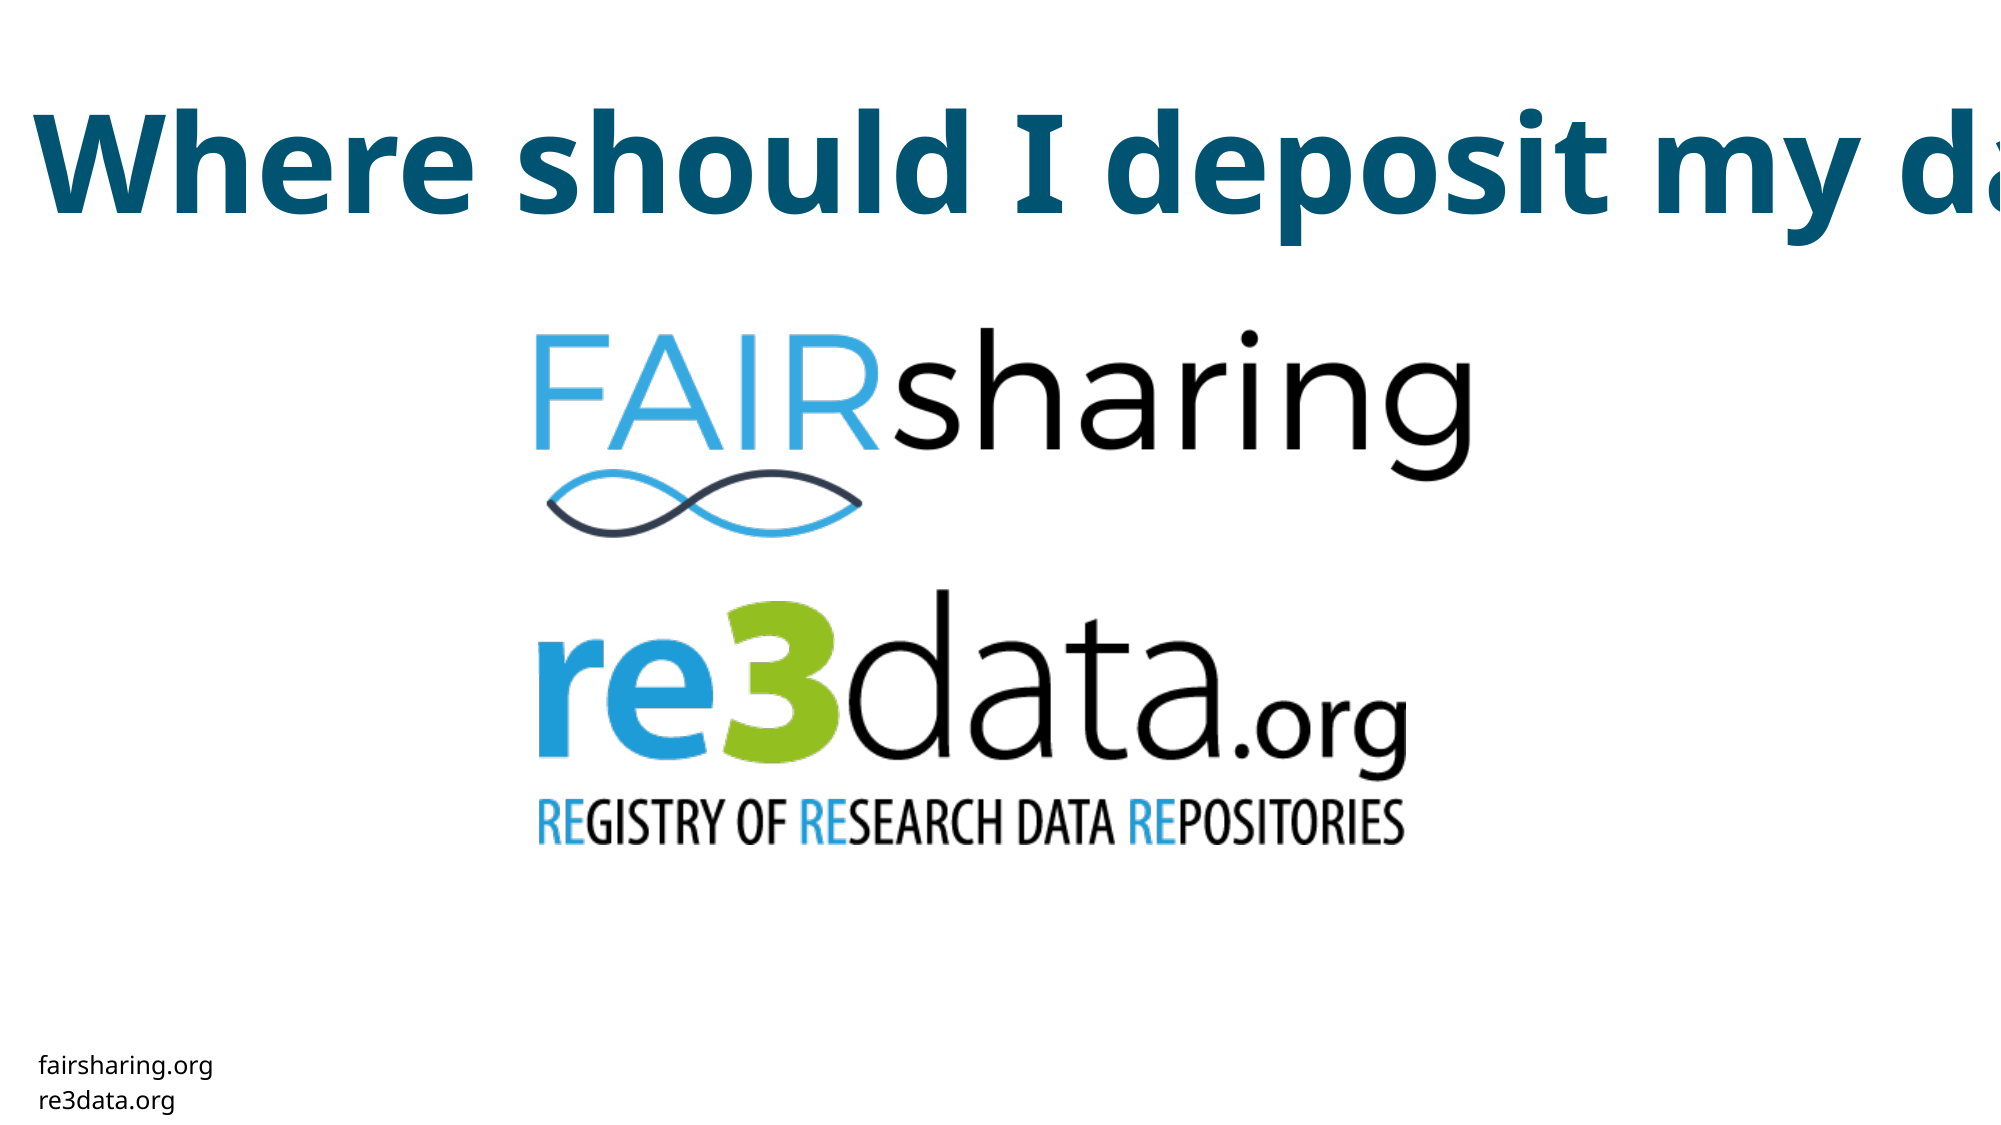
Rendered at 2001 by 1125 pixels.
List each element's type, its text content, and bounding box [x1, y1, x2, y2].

text_box Where should I deposit my data? [18, 59, 1982, 212]
picture [538, 589, 1406, 845]
text_box fairsharing.org re3data.org [23, 1040, 205, 1106]
picture [460, 270, 1515, 567]
